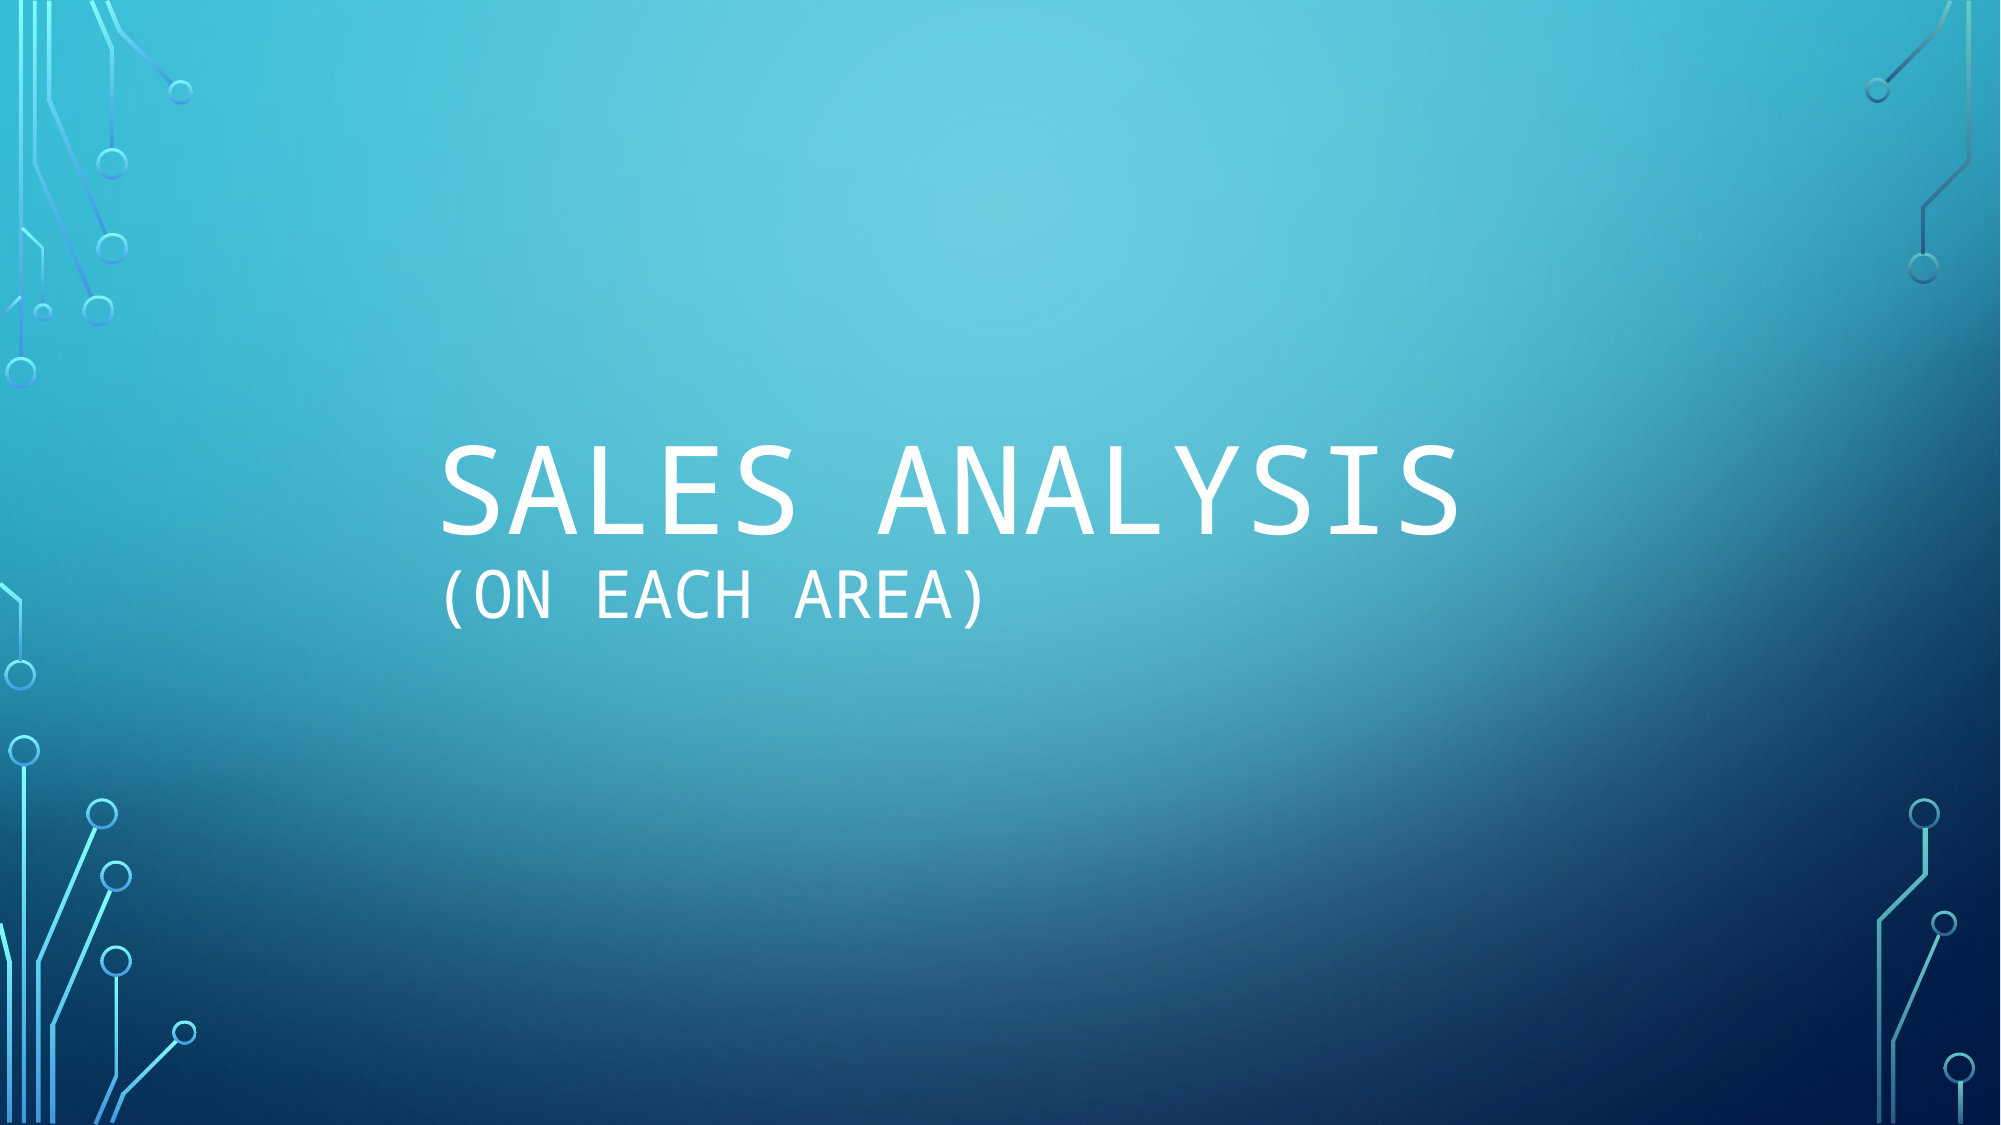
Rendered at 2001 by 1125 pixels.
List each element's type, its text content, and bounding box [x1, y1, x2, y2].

title Sales analysis (on each area) [418, 409, 2000, 652]
